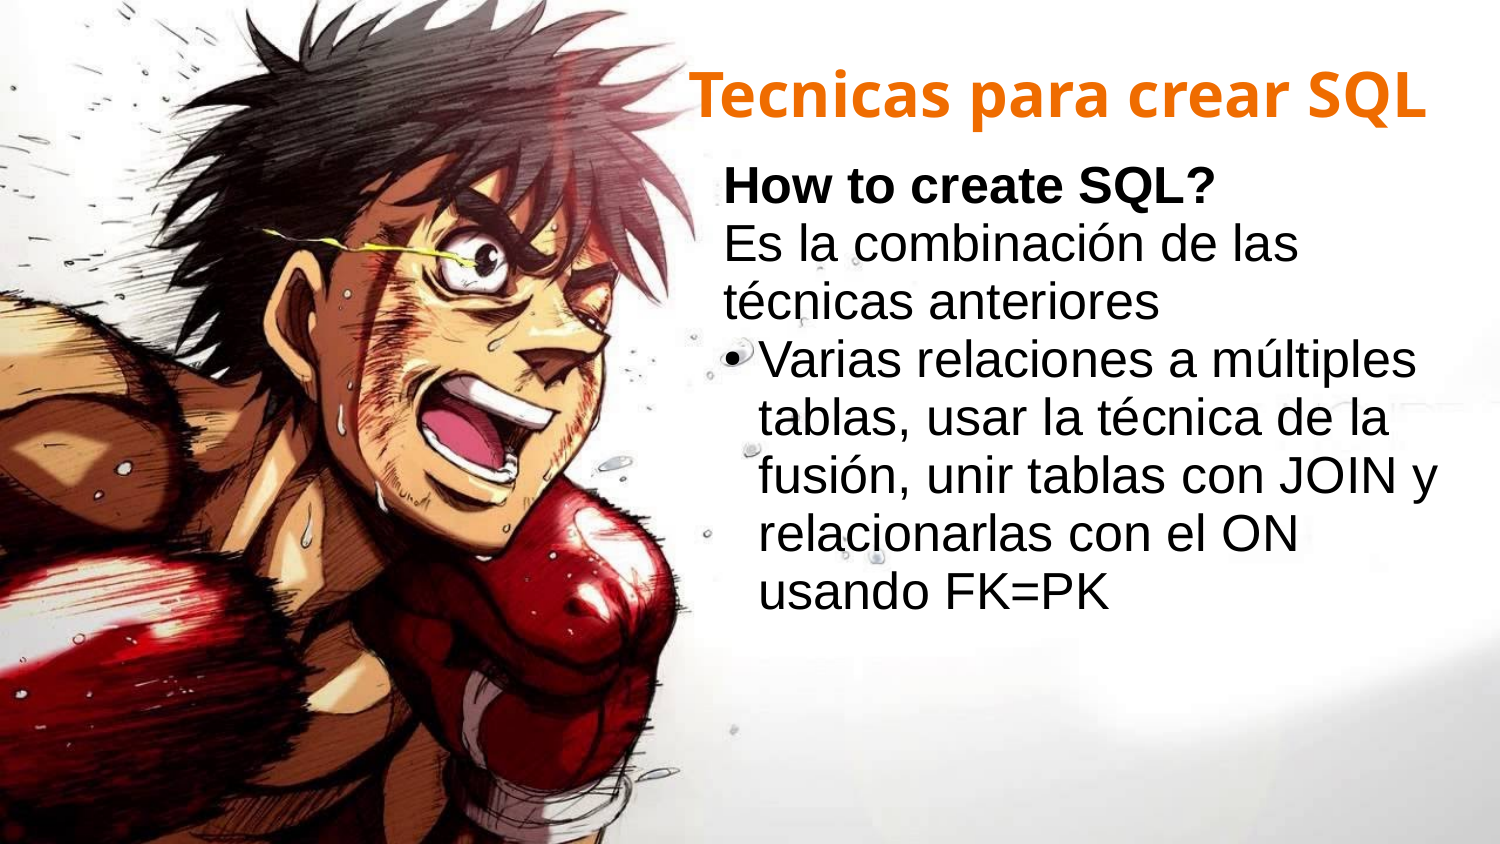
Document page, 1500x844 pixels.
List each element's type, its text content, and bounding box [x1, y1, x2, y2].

text_box How to create SQL? Es la combinación de las técnicas anteriores Varias relaciones a múltiples tablas, usar la técnica de la fusión, unir tablas con JOIN y relacionarlas con el ON usando FK=PK [708, 149, 1465, 713]
picture [0, 0, 1500, 844]
title Tecnicas para crear SQL [673, 35, 1500, 152]
